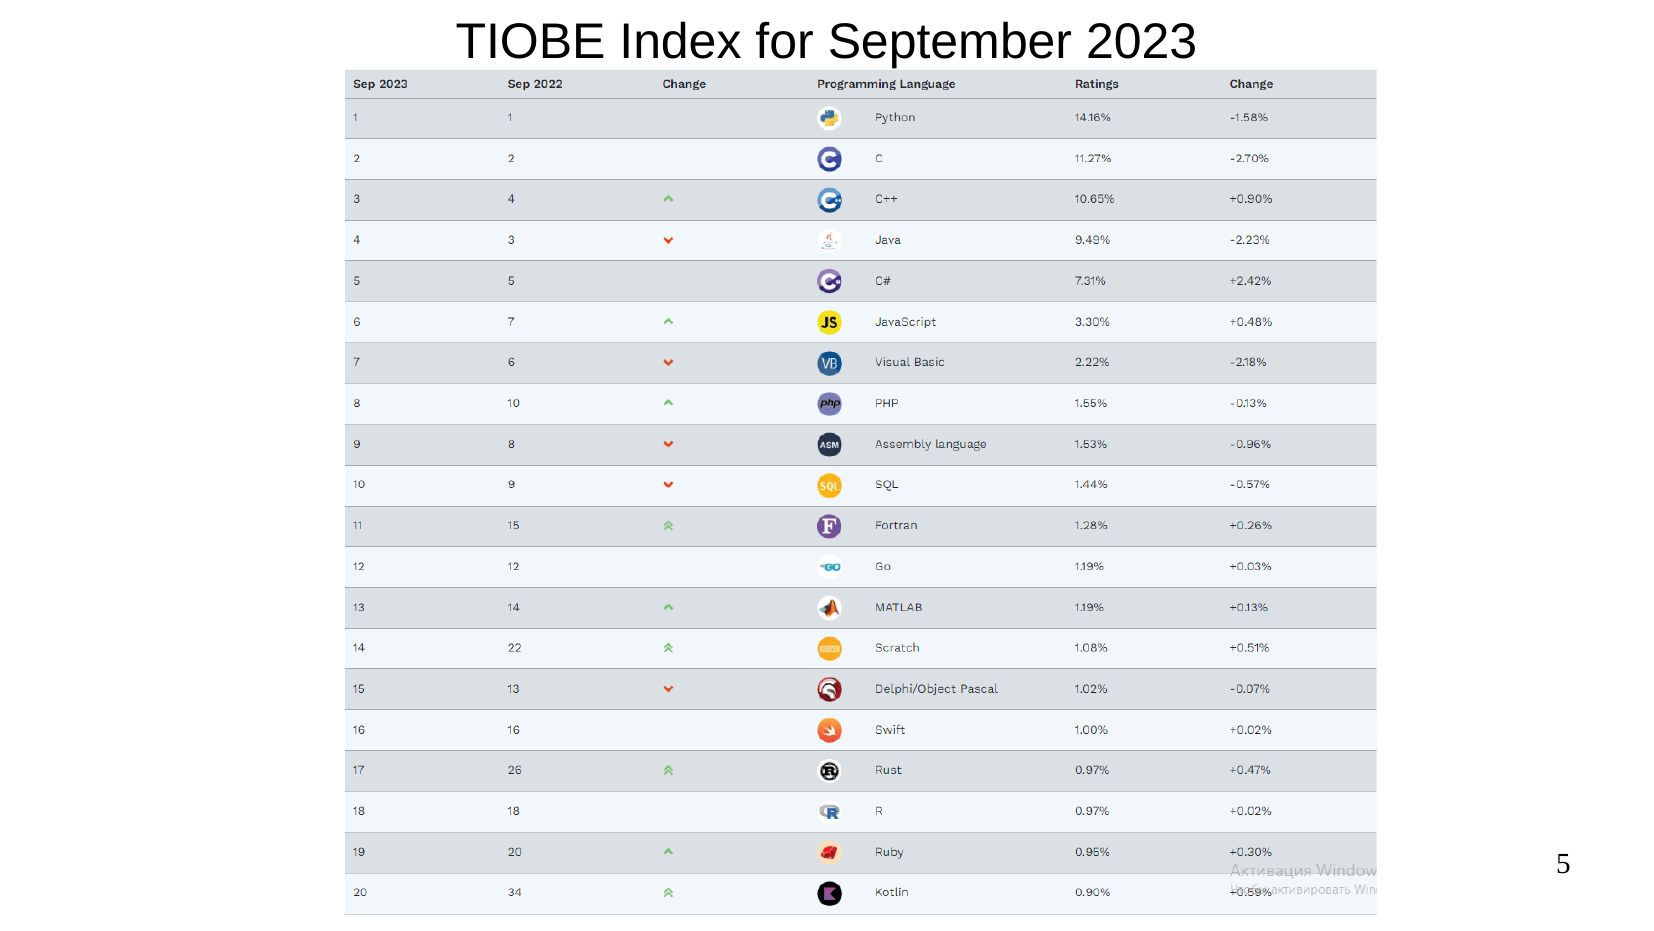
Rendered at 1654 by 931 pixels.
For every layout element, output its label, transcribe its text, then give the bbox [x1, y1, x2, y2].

title TIOBE Index for September 2023 [82, 3, 1571, 79]
picture [345, 69, 1377, 916]
